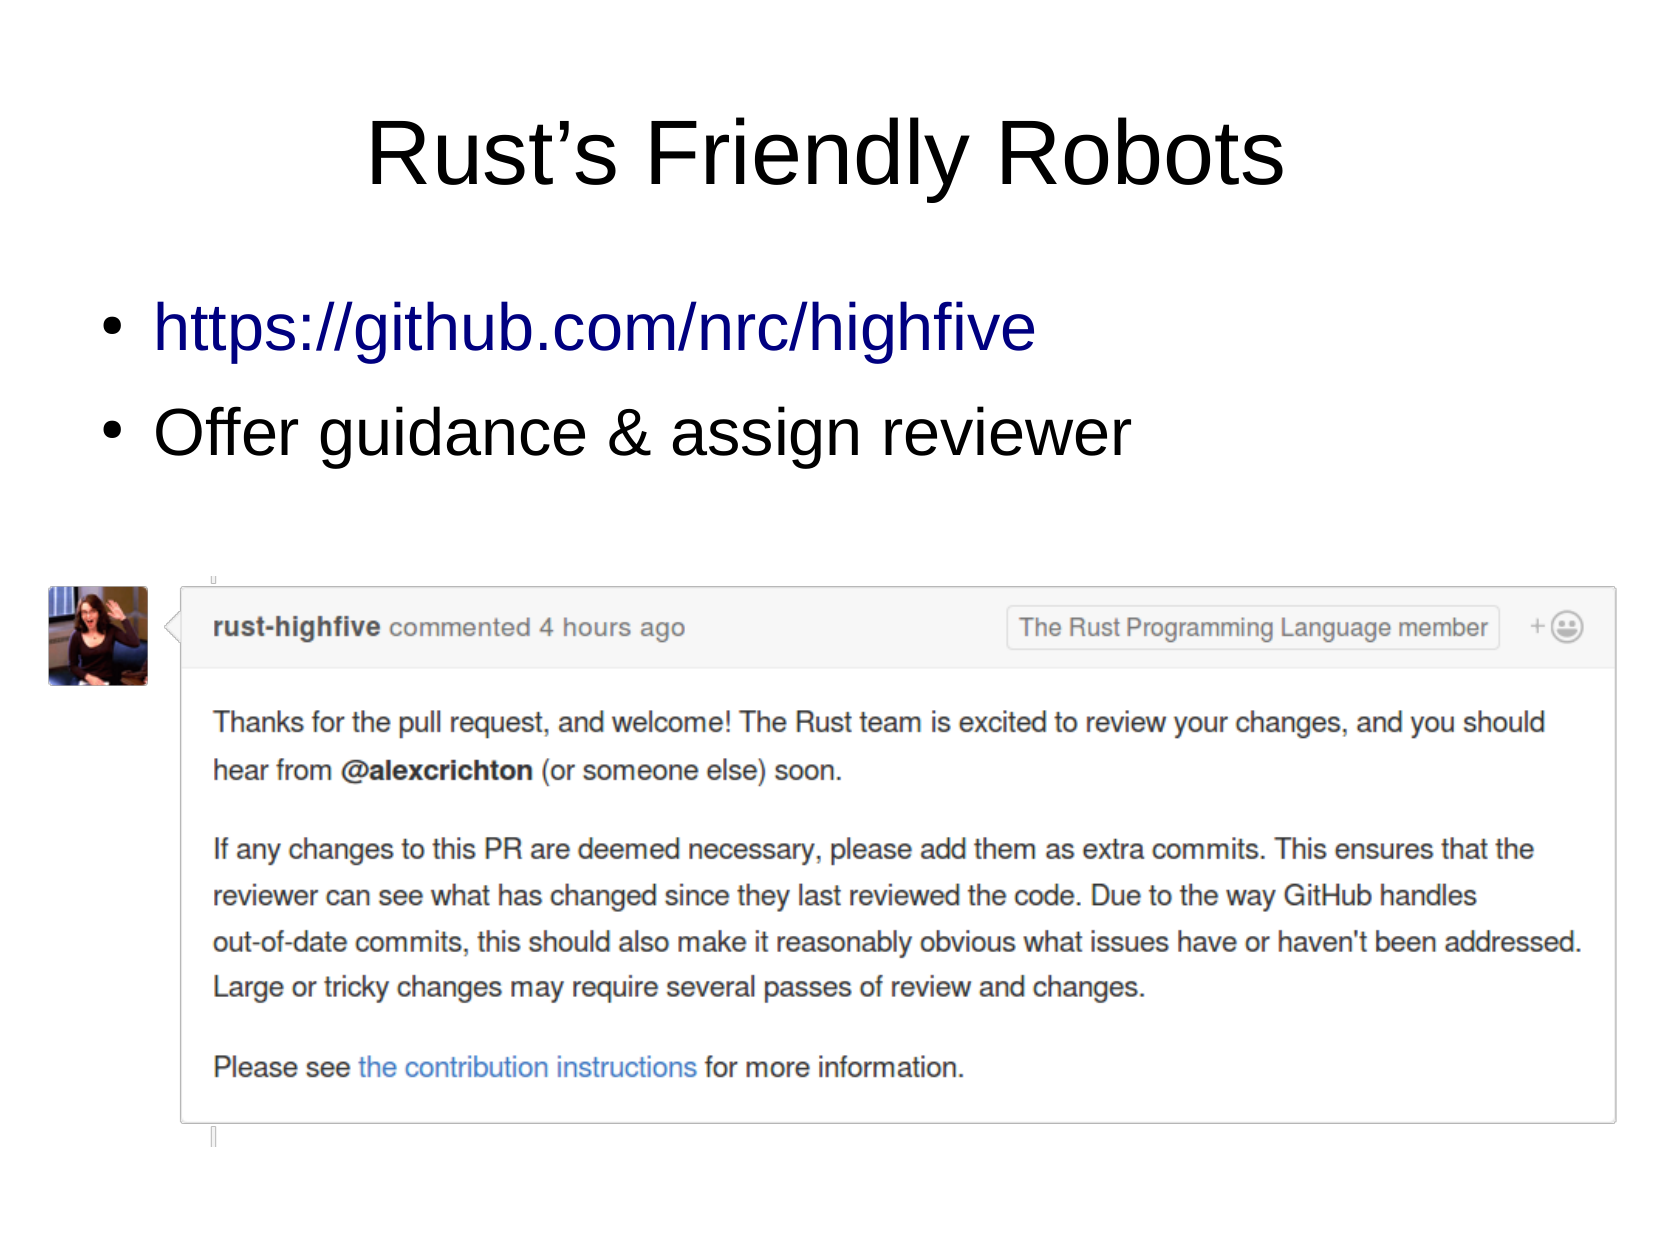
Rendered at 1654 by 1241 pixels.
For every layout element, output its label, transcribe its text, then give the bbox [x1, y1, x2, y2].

picture [0, 576, 1638, 1147]
title Rust’s Friendly Robots [82, 49, 1571, 257]
list https://github.com/nrc/highfive Offer guidance & assign reviewer [82, 290, 1571, 576]
